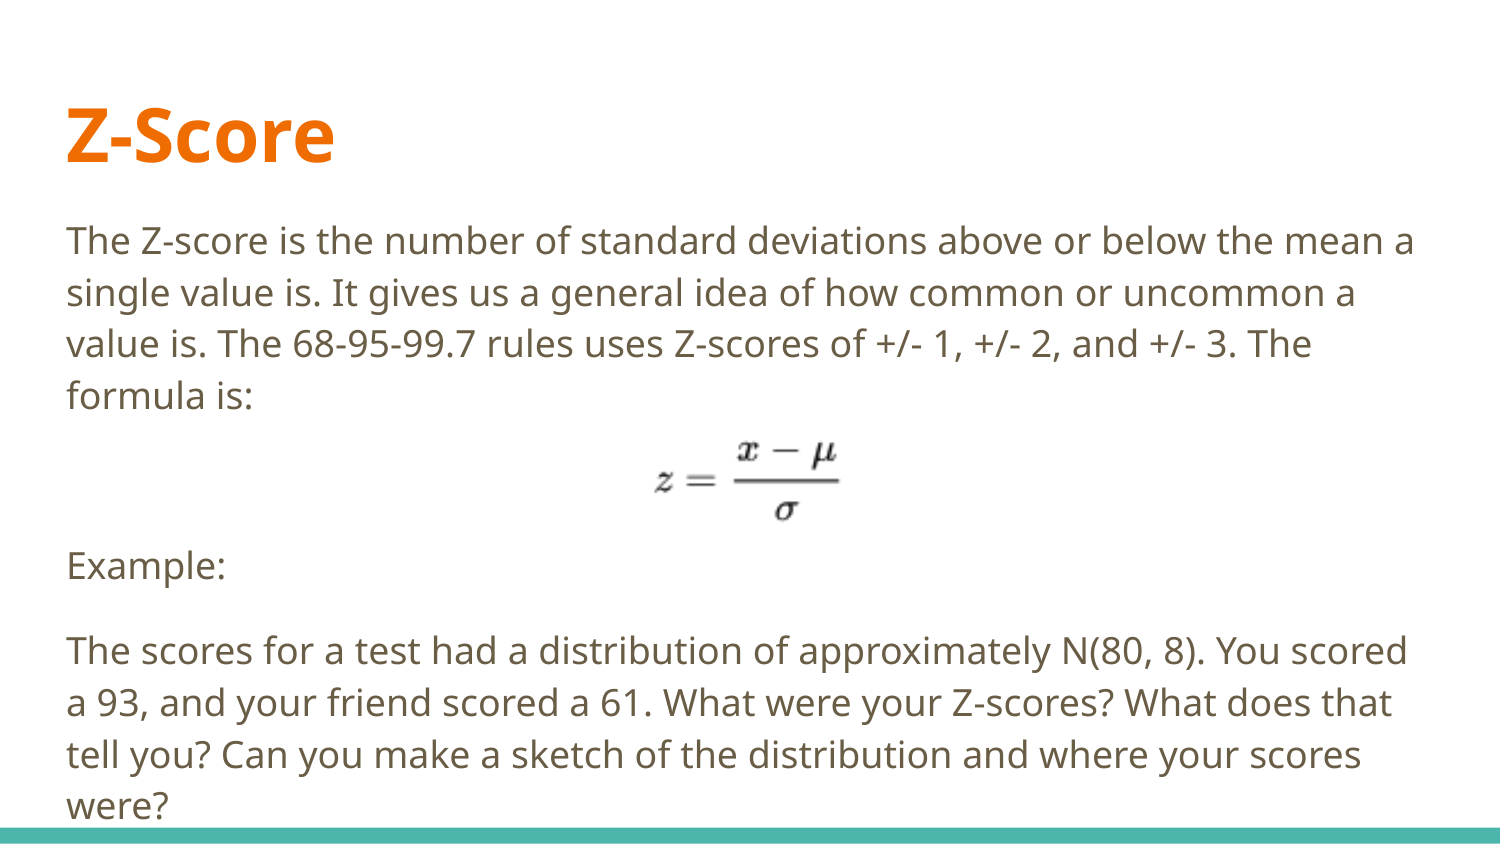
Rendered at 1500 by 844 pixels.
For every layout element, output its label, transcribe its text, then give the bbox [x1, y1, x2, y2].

picture [653, 432, 846, 525]
list The Z-score is the number of standard deviations above or below the mean a single value is. It gives us a general idea of how common or uncommon a value is. The 68-95-99.7 rules uses Z-scores of +/- 1, +/- 2, and +/- 3. The formula is: Example: The scores for a test had a distribution of approximately N(80, 8). You scored a 93, and your friend scored a 61. What were your Z-scores? What does that tell you? Can you make a sketch of the distribution and where your scores were? [51, 195, 1449, 737]
title Z-Score [51, 72, 1449, 189]
